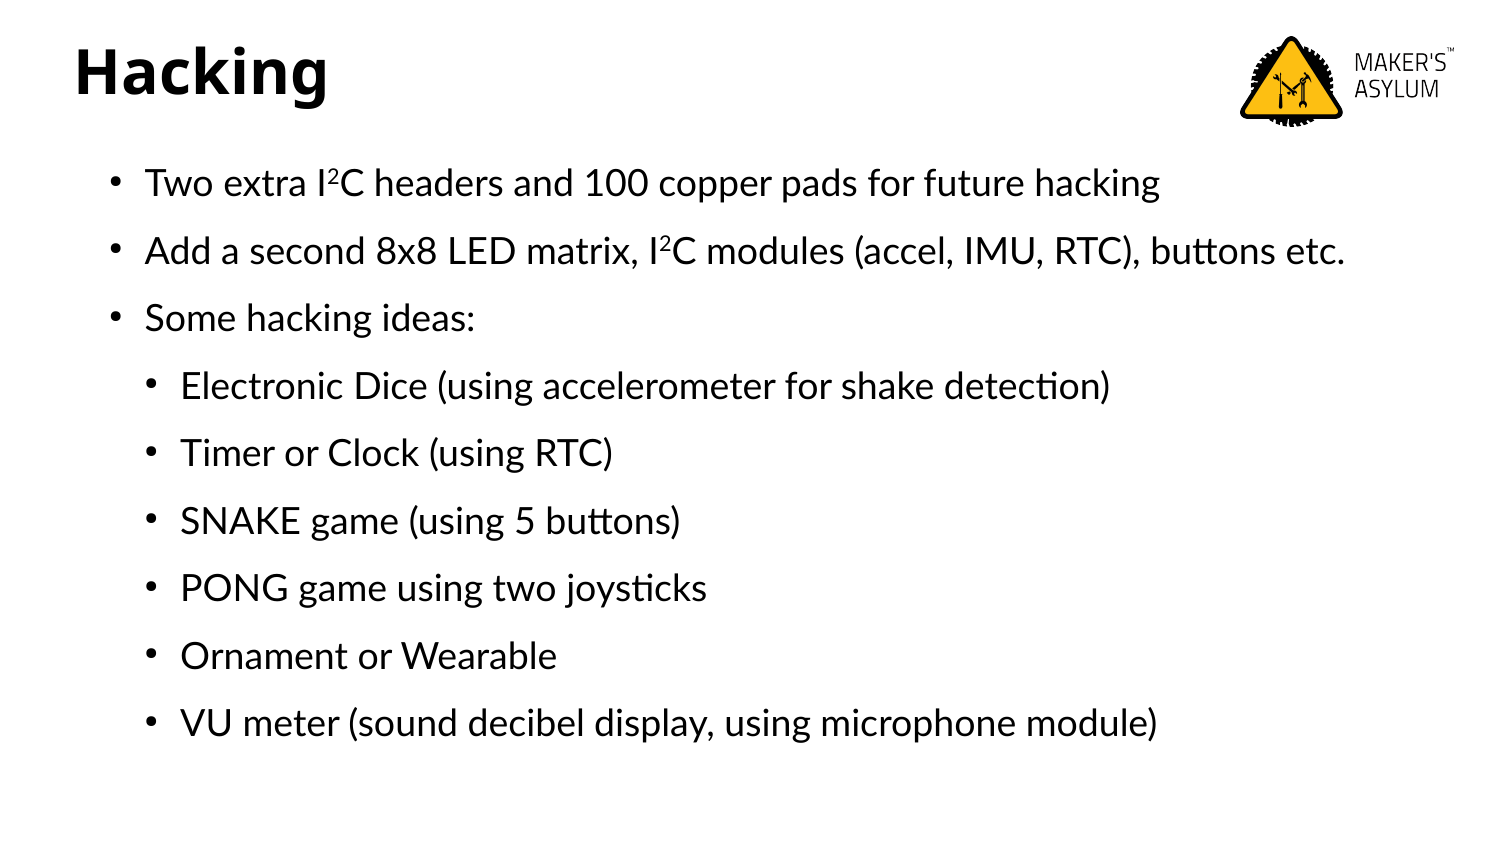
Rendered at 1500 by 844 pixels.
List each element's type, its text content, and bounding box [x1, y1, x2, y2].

text_box Hacking [58, 11, 822, 127]
text_box Two extra I2C headers and 100 copper pads for future hacking Add a second 8x8 LED matrix, I2C modules (accel, IMU, RTC), buttons etc. Some hacking ideas: Electronic Dice (using accelerometer for shake detection) Timer or Clock (using RTC) SNAKE game (using 5 buttons) PONG game using two joysticks Ornament or Wearable VU meter (sound decibel display, using microphone module) [94, 129, 1459, 753]
picture [1240, 36, 1454, 128]
